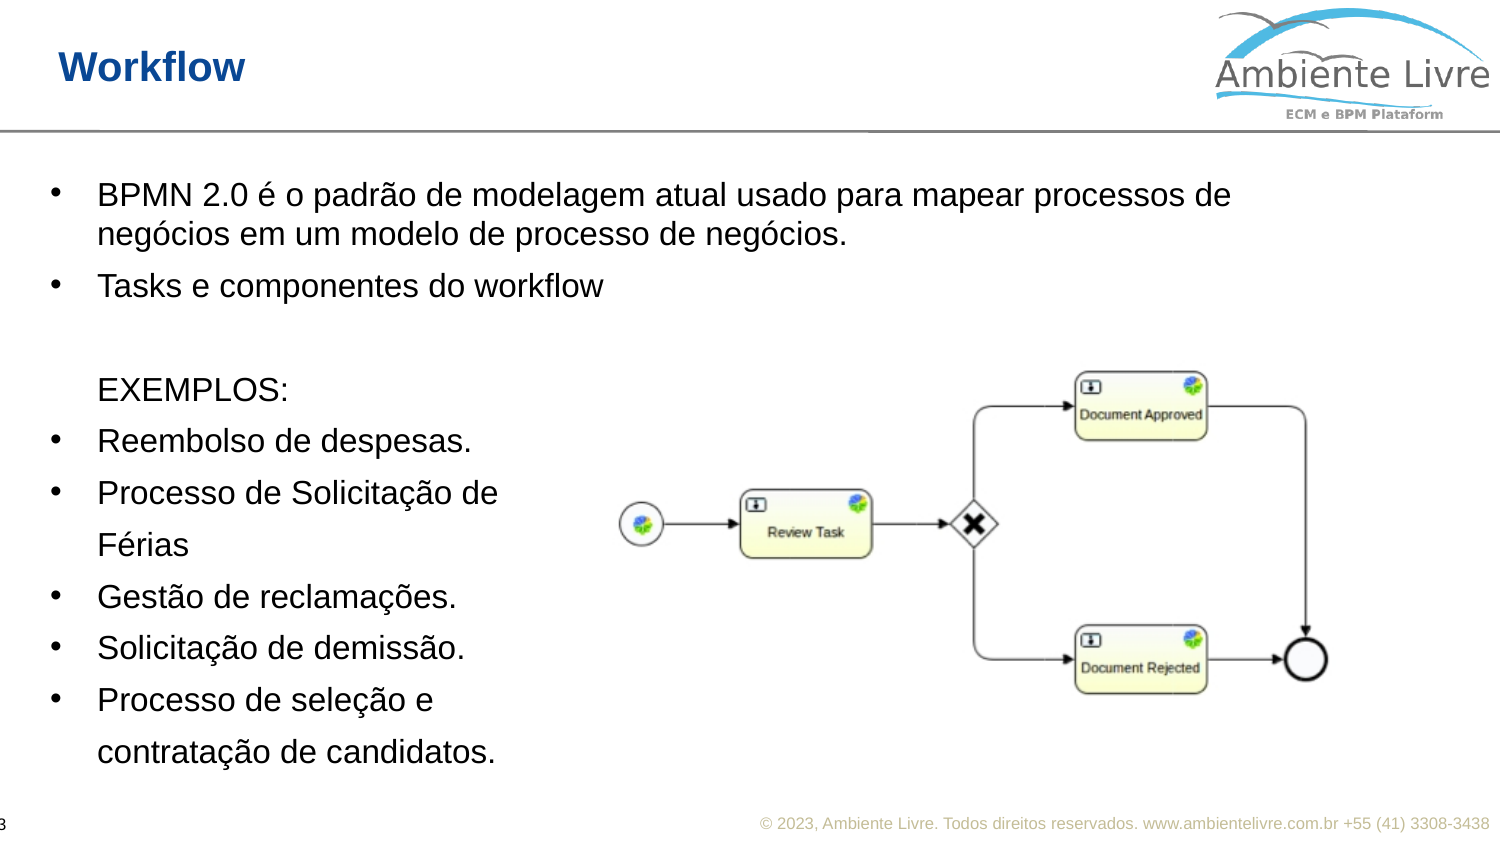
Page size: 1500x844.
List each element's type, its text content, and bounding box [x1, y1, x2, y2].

picture [590, 349, 1350, 709]
picture [1215, 8, 1489, 119]
text_box BPMN 2.0 é o padrão de modelagem atual usado para mapear processos de negócios em um modelo de processo de negócios. Tasks e componentes do workflow EXEMPLOS: Reembolso de despesas. Processo de Solicitação de Férias Gestão de reclamações. Solicitação de demissão. Processo de seleção e contratação de candidatos. [35, 165, 1386, 778]
title Workflow [43, 8, 1127, 129]
